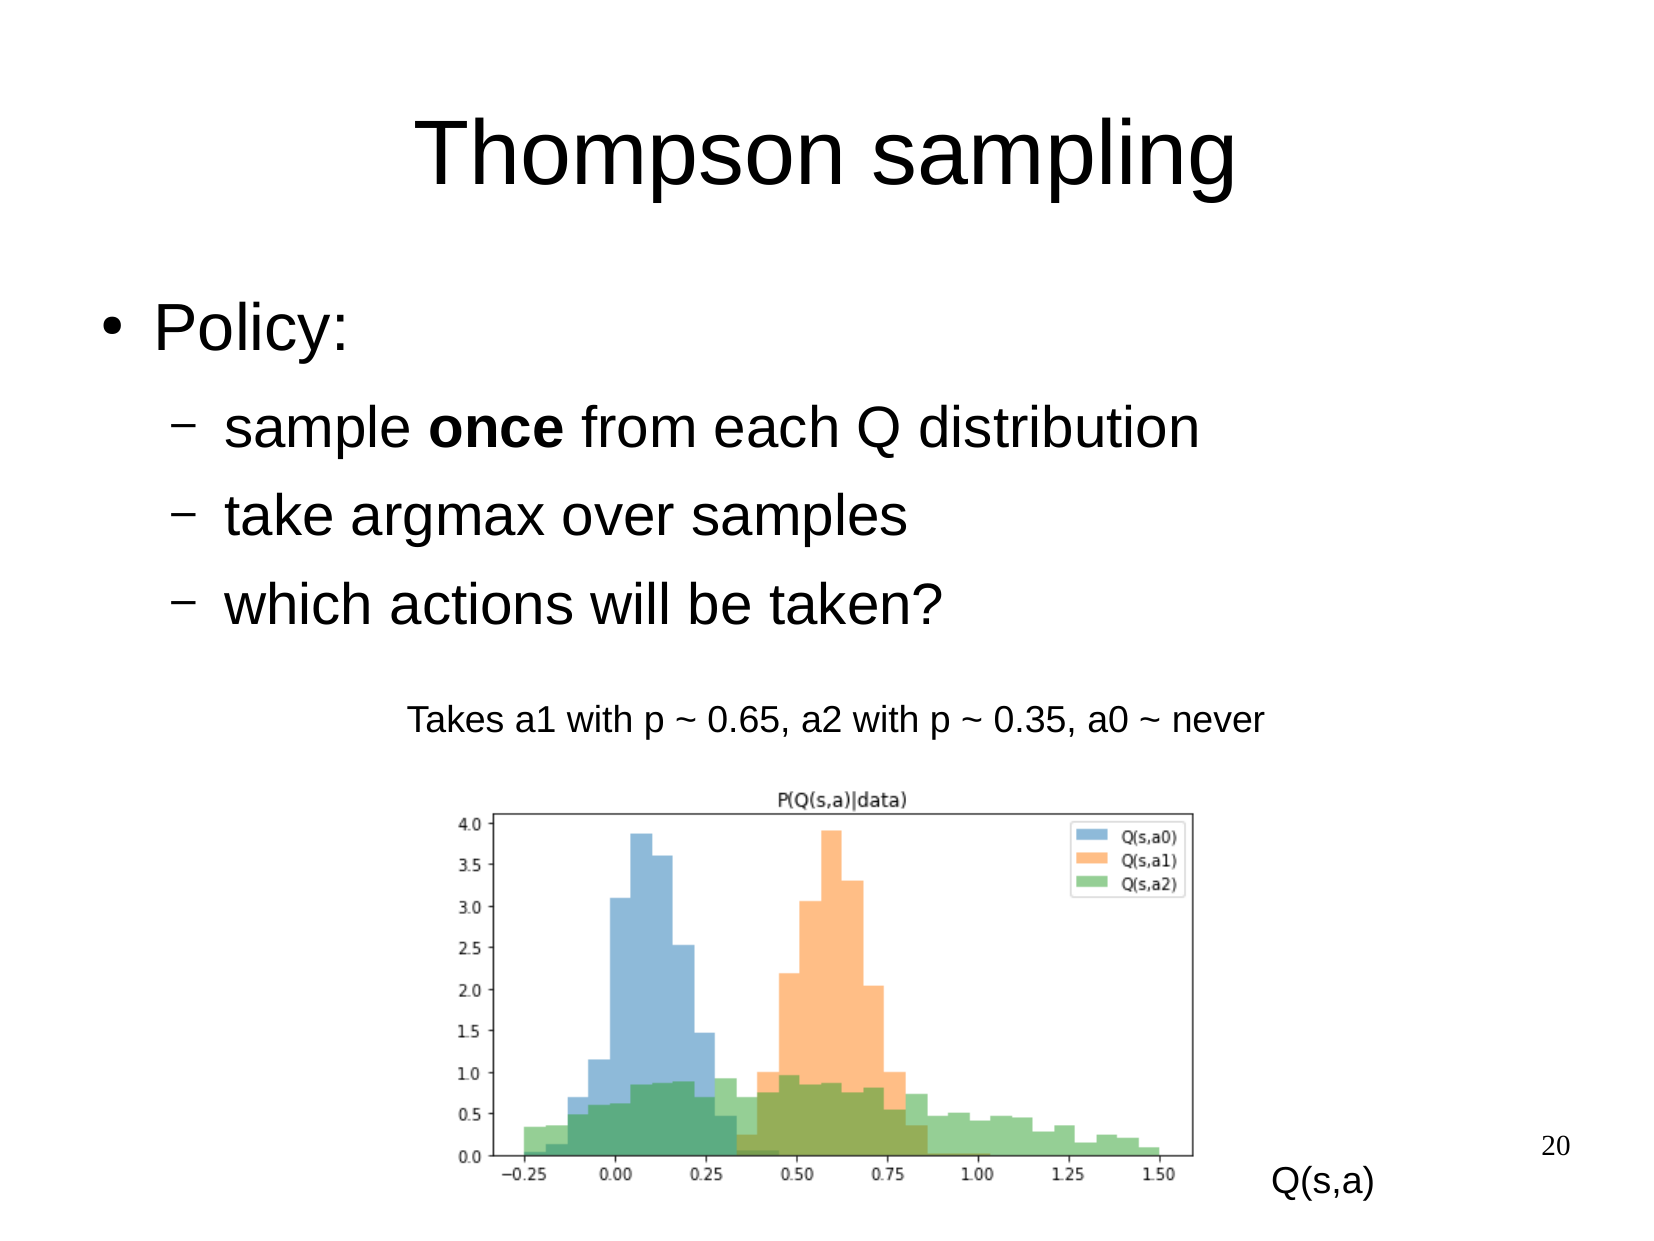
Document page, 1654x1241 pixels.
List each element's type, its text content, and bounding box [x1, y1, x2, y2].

text_box Takes a1 with p ~ 0.65, a2 with p ~ 0.35, a0 ~ never [391, 690, 1281, 748]
title Thompson sampling [82, 49, 1571, 257]
list Policy: sample once from each Q distribution take argmax over samples which actions will be taken? [82, 290, 1571, 1010]
text_box Q(s,a) [1256, 1152, 1391, 1210]
picture [446, 779, 1208, 1193]
